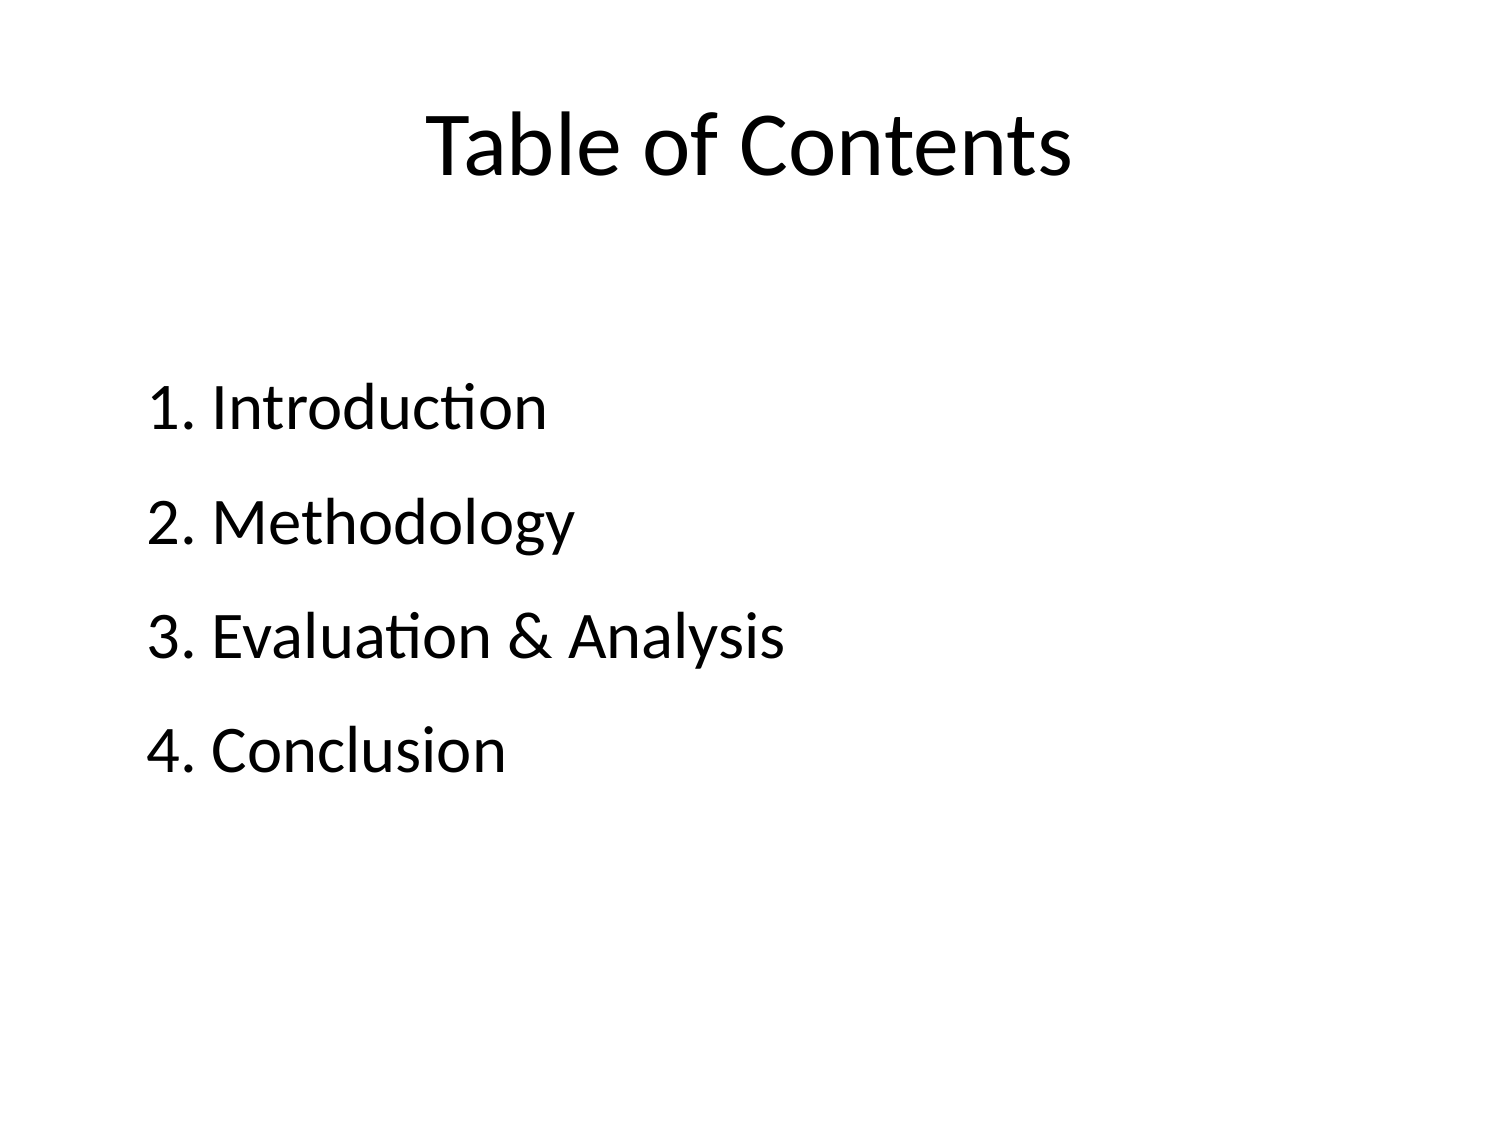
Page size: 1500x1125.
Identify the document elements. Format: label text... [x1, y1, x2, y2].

list 1. Introduction 2. Methodology 3. Evaluation & Analysis 4. Conclusion [75, 262, 1425, 1005]
title Table of Contents [75, 45, 1425, 233]
